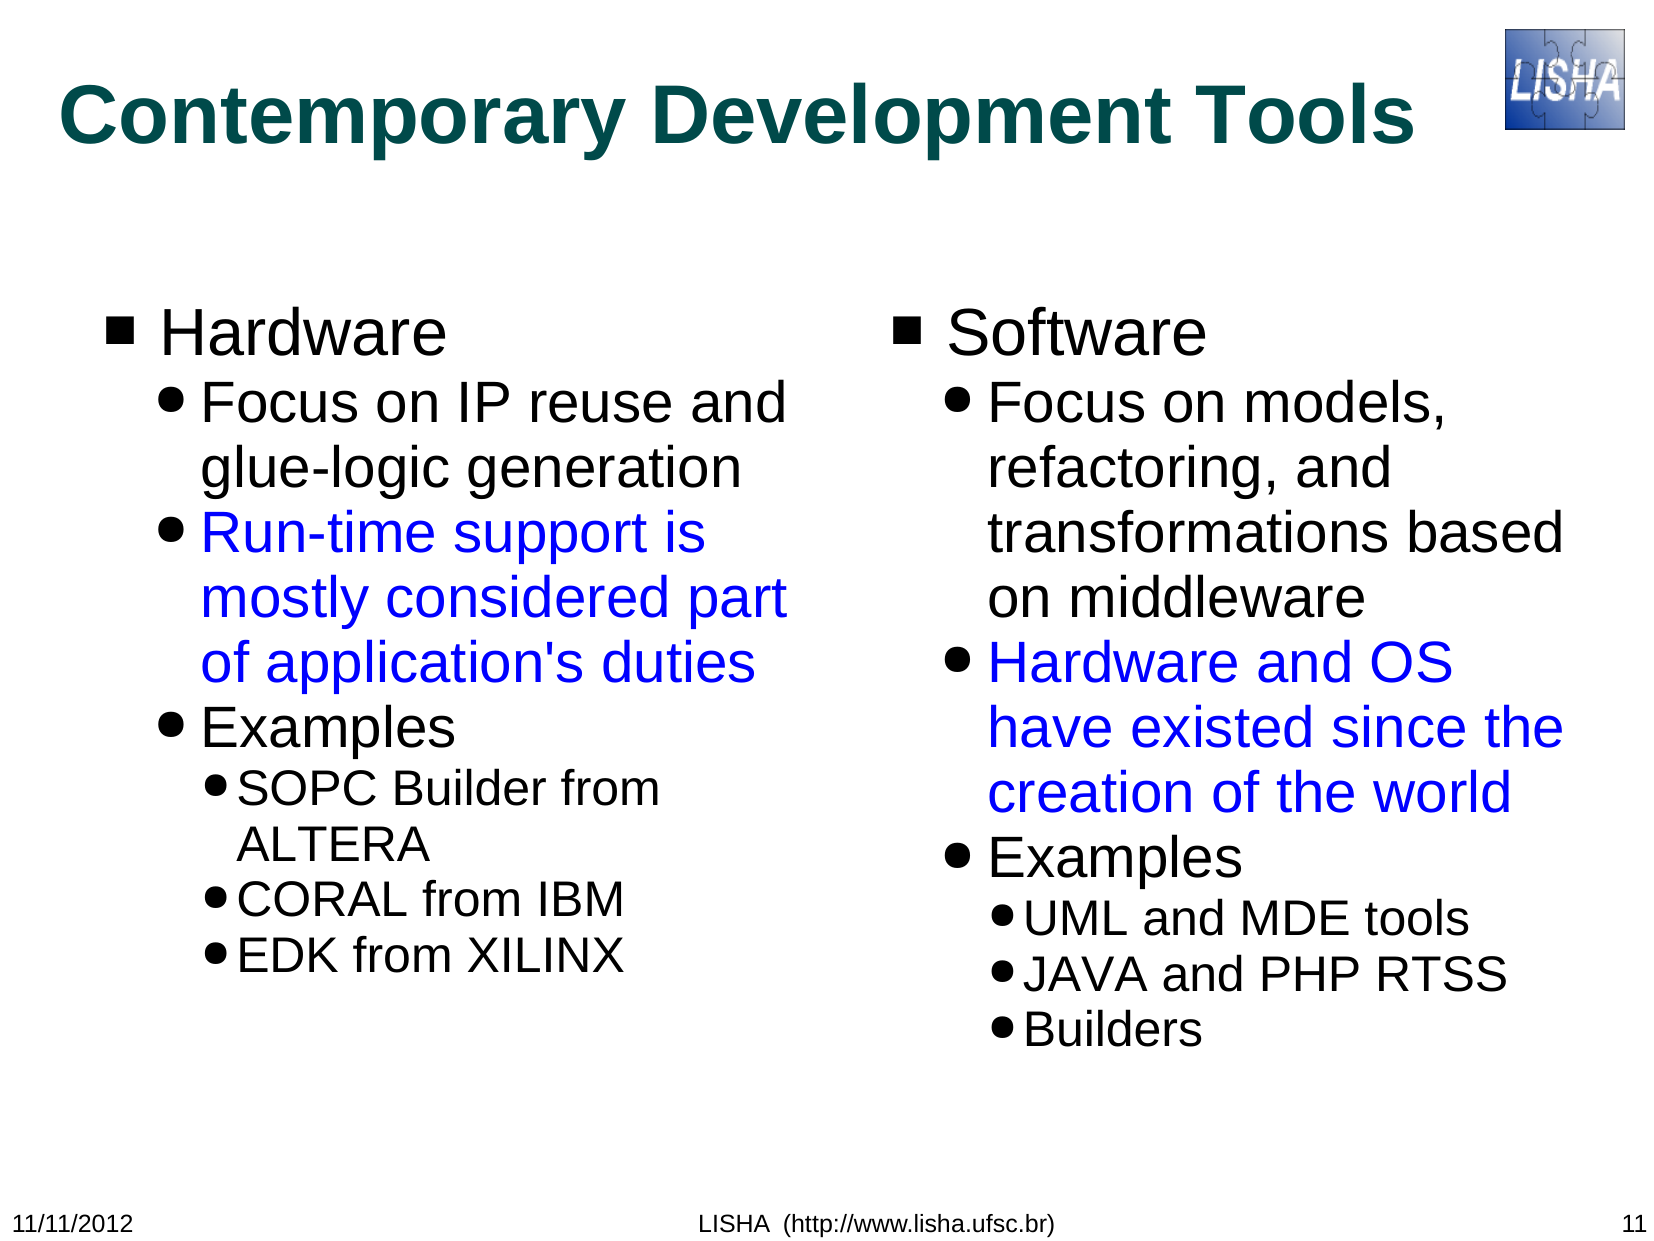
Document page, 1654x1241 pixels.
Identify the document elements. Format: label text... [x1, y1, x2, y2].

list Hardware Focus on IP reuse and glue-logic generation Run-time support is mostly considered part of application's duties Examples SOPC Builder from ALTERA CORAL from IBM EDK from XILINX [59, 295, 809, 1182]
picture [1505, 29, 1625, 130]
title Contemporary Development Tools [58, 11, 1463, 219]
list Software Focus on models, refactoring, and transformations based on middleware Hardware and OS have existed since the creation of the world Examples UML and MDE tools JAVA and PHP RTSS Builders [845, 295, 1596, 1182]
